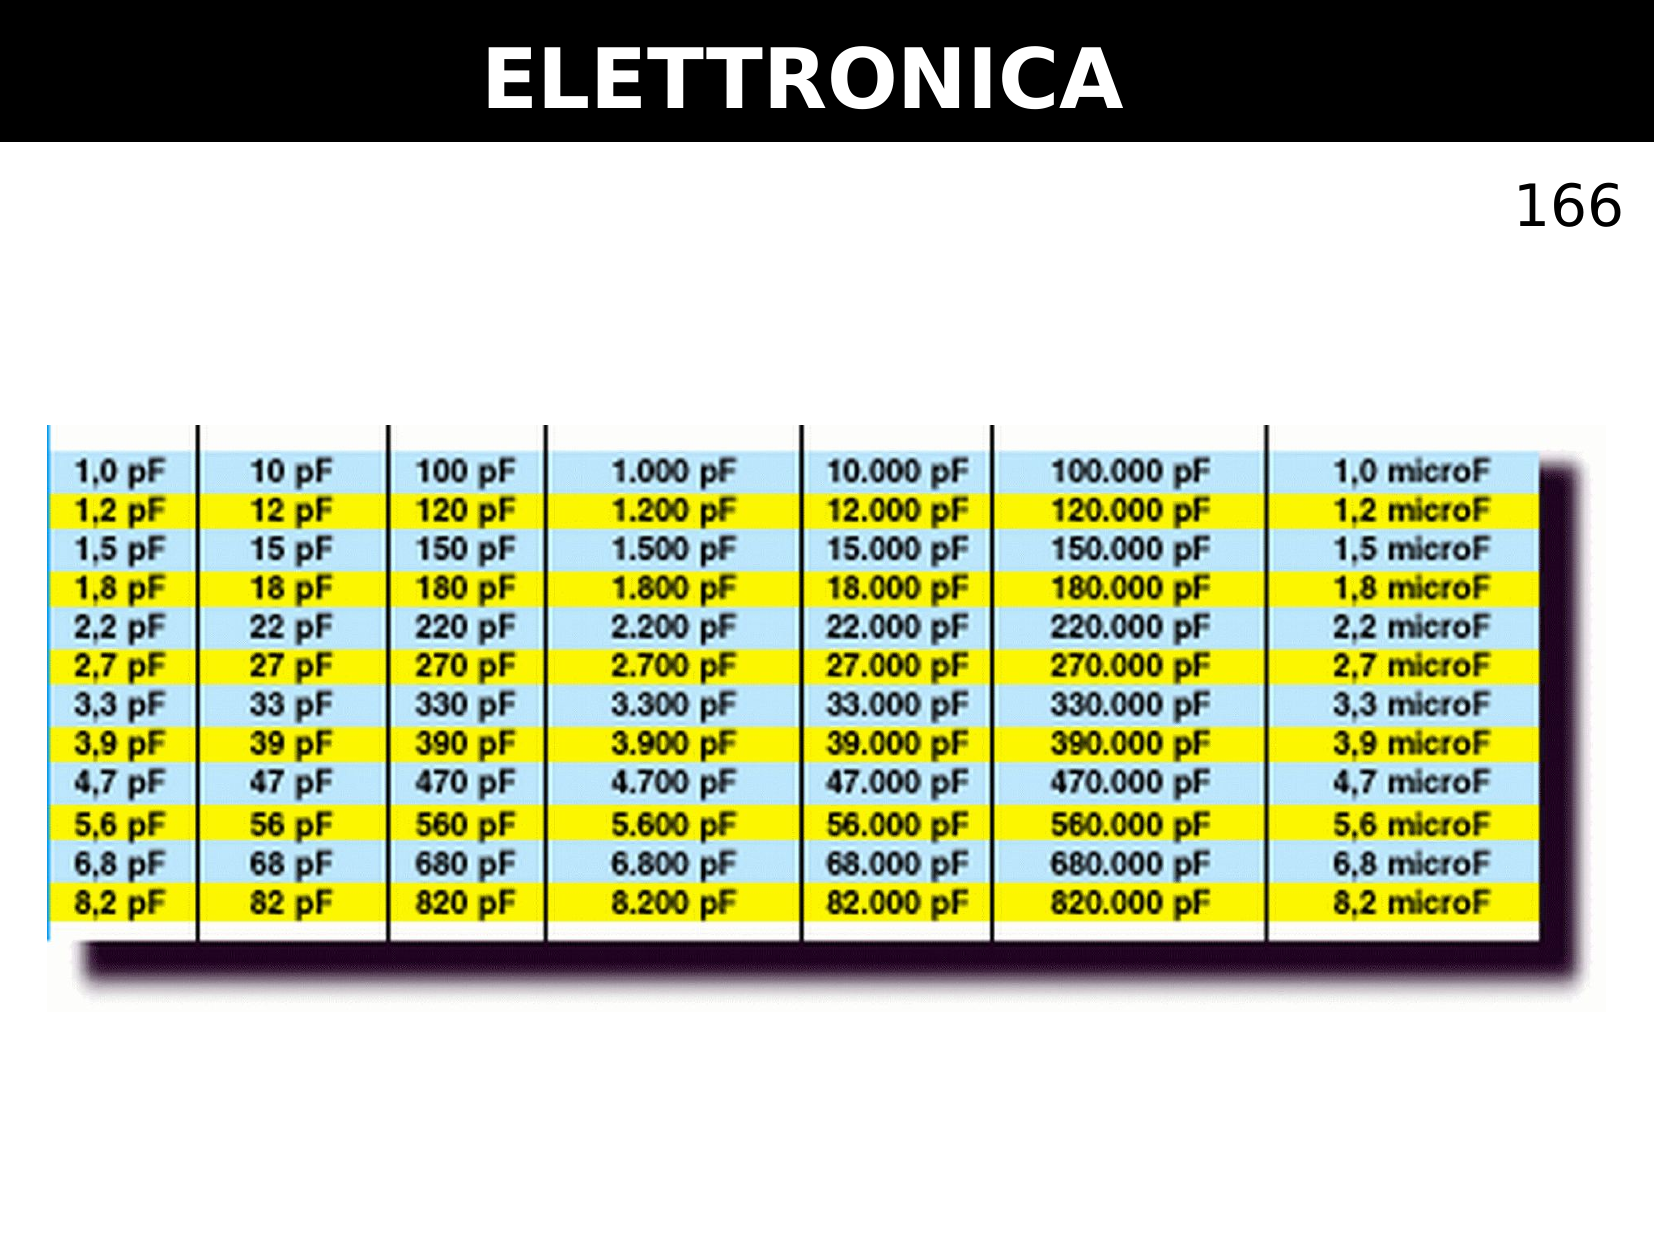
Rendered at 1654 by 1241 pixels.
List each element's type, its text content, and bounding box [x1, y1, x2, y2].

text_box 166 [1498, 165, 1640, 249]
text_box ELETTRONICA [466, 23, 1269, 136]
picture [47, 425, 1606, 1012]
text_box [0, 0, 1654, 142]
